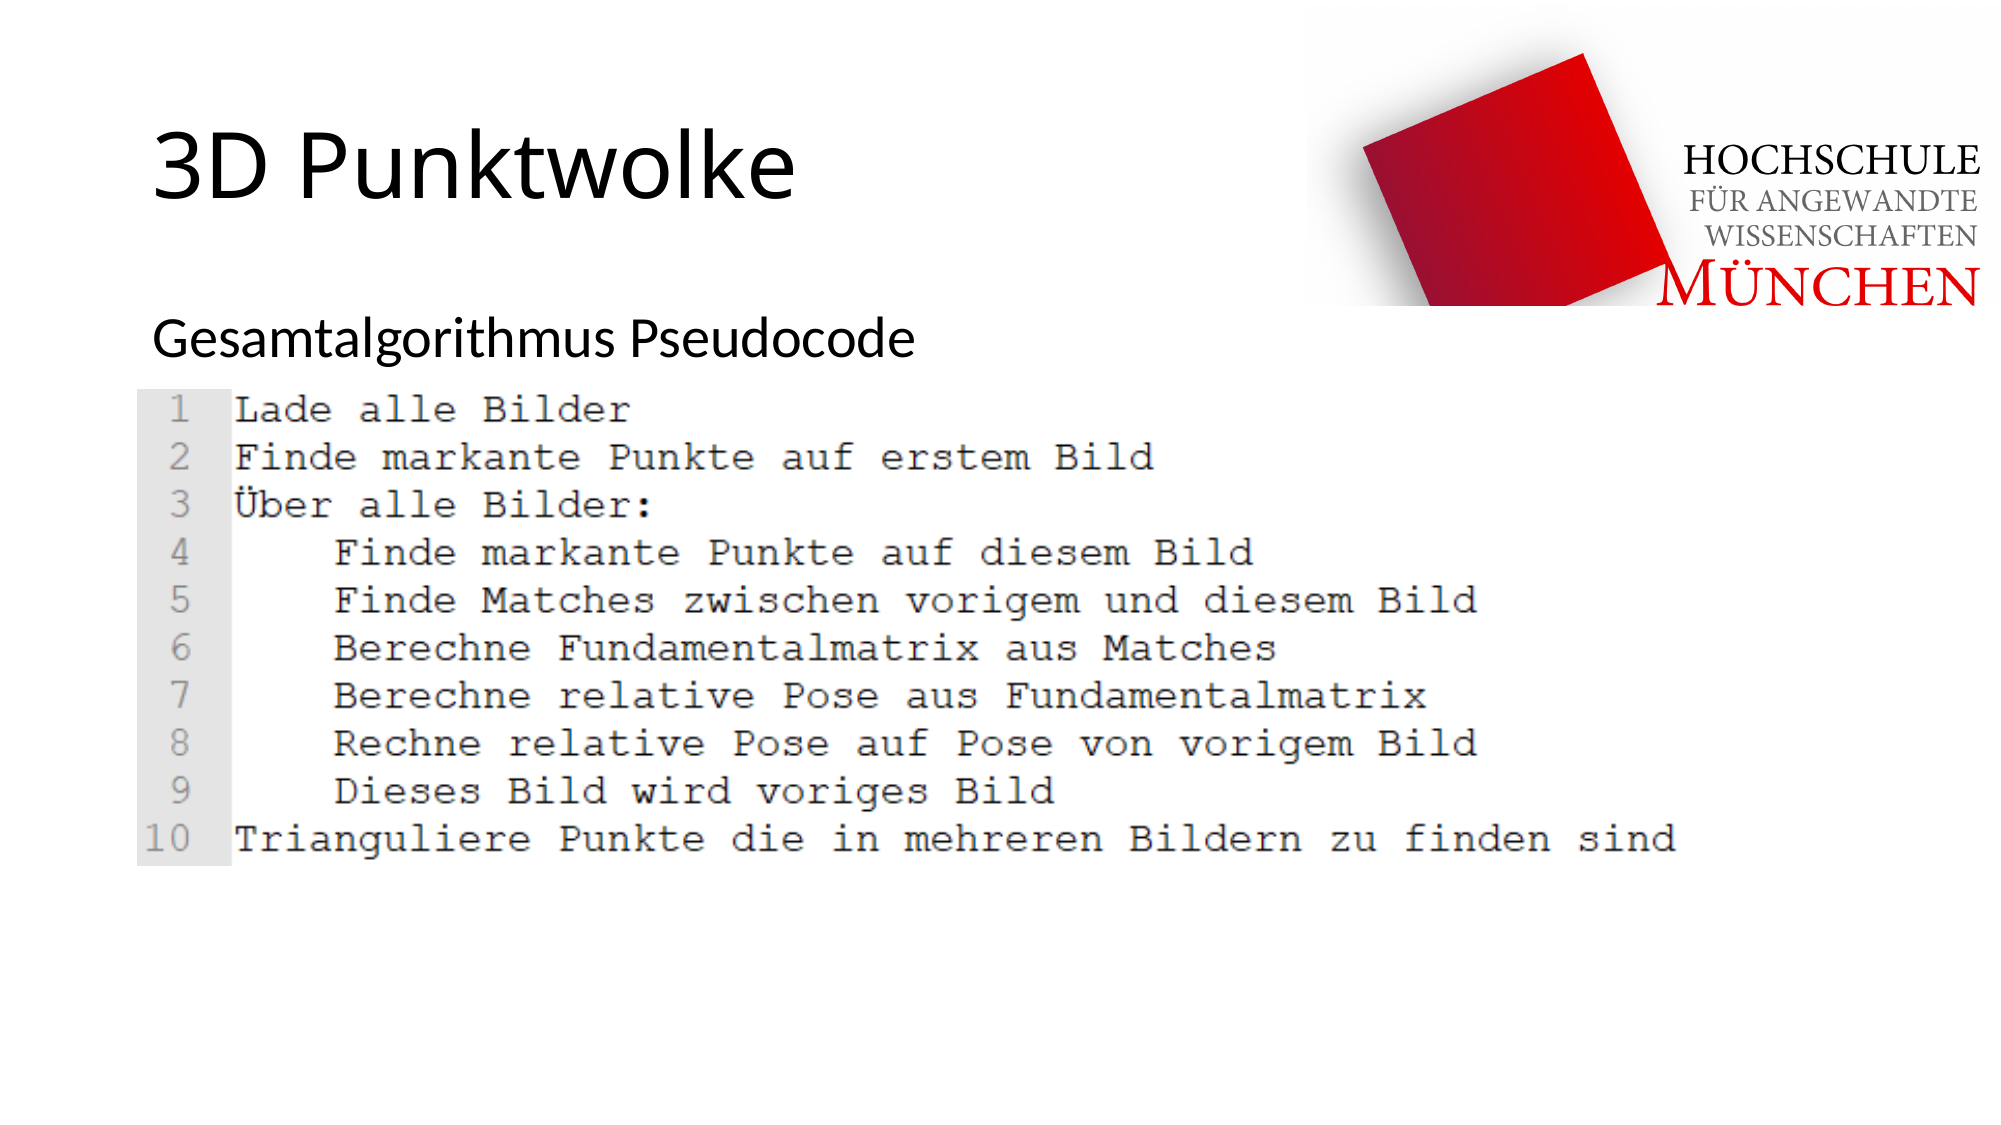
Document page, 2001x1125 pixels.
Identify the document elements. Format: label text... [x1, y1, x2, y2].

list Gesamtalgorithmus Pseudocode [137, 299, 1863, 1014]
title 3D Punktwolke [137, 59, 1863, 278]
picture [137, 389, 1693, 866]
